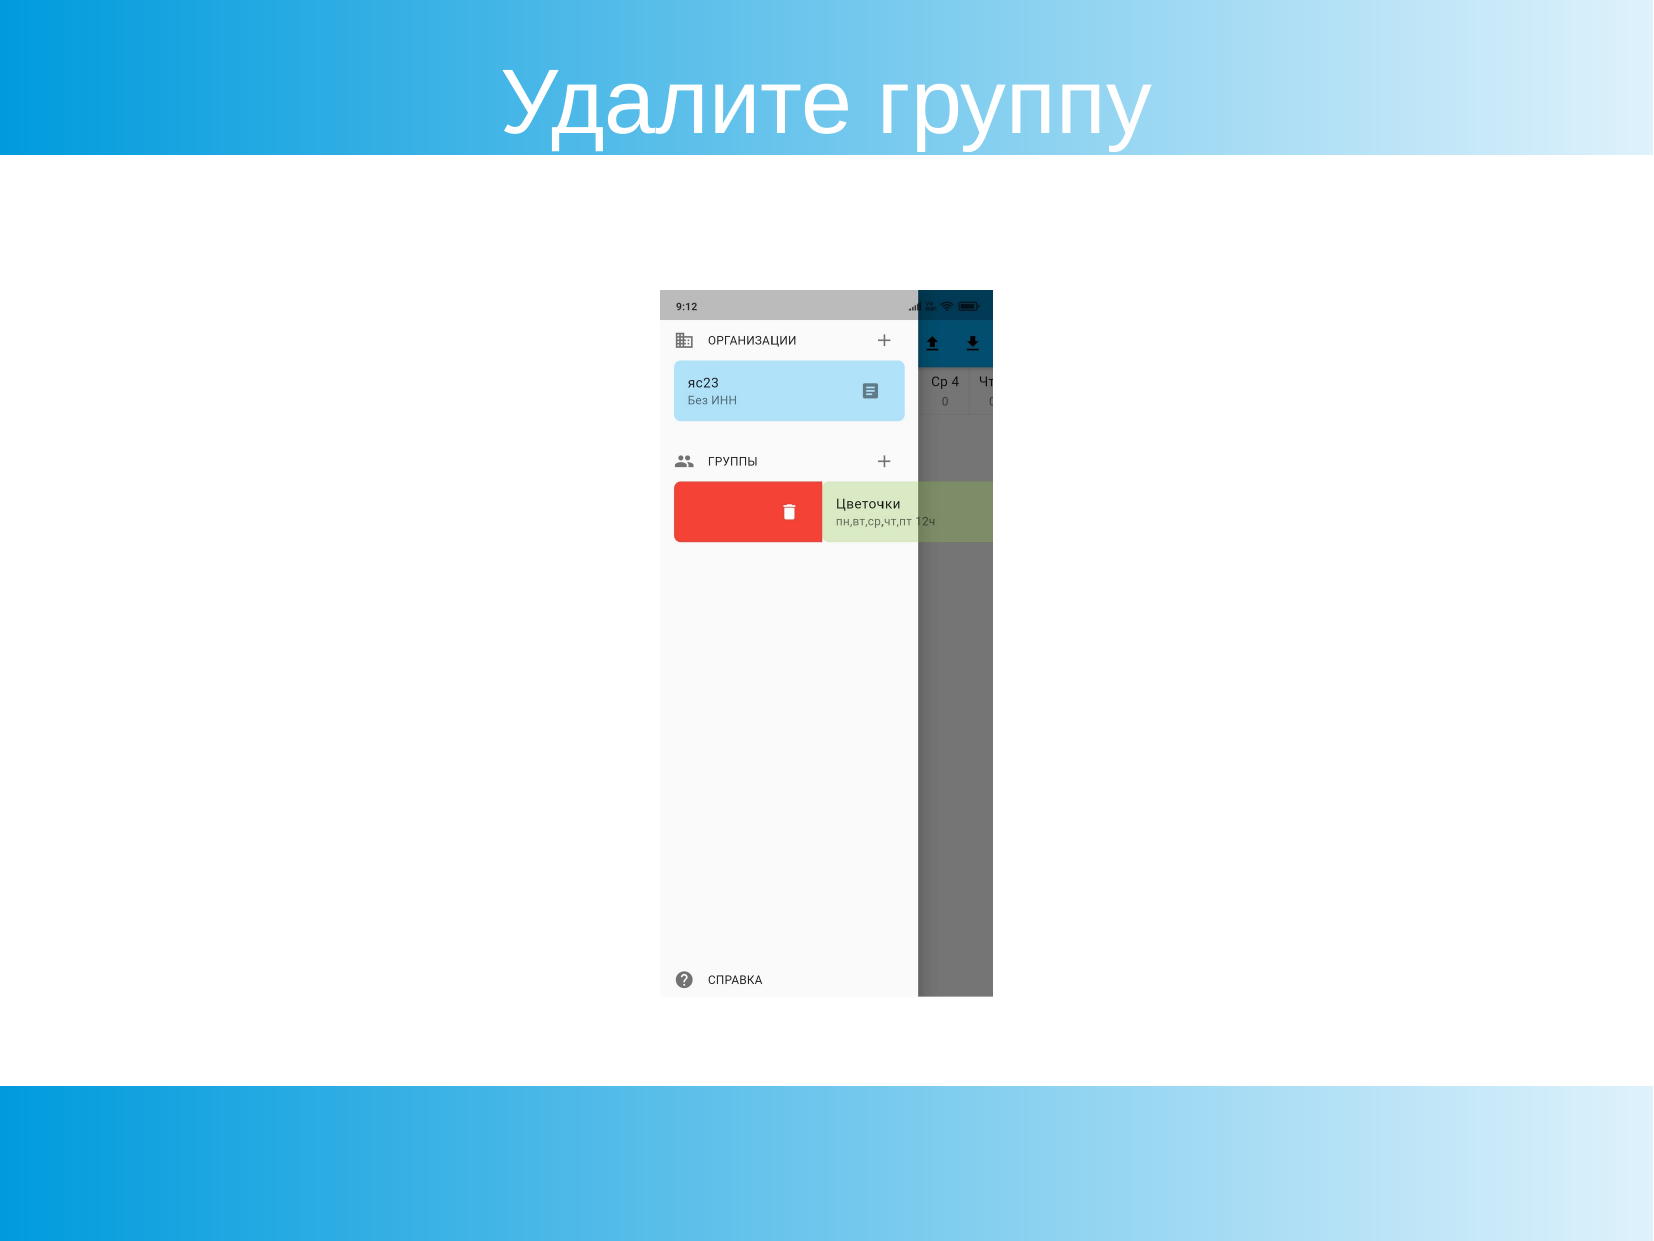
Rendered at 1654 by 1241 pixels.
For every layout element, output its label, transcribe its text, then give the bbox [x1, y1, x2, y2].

picture [660, 290, 993, 1010]
picture [969, 336, 977, 346]
title Удалите группу [82, 49, 1571, 155]
picture [928, 337, 937, 347]
picture [942, 302, 951, 310]
picture [959, 302, 976, 311]
